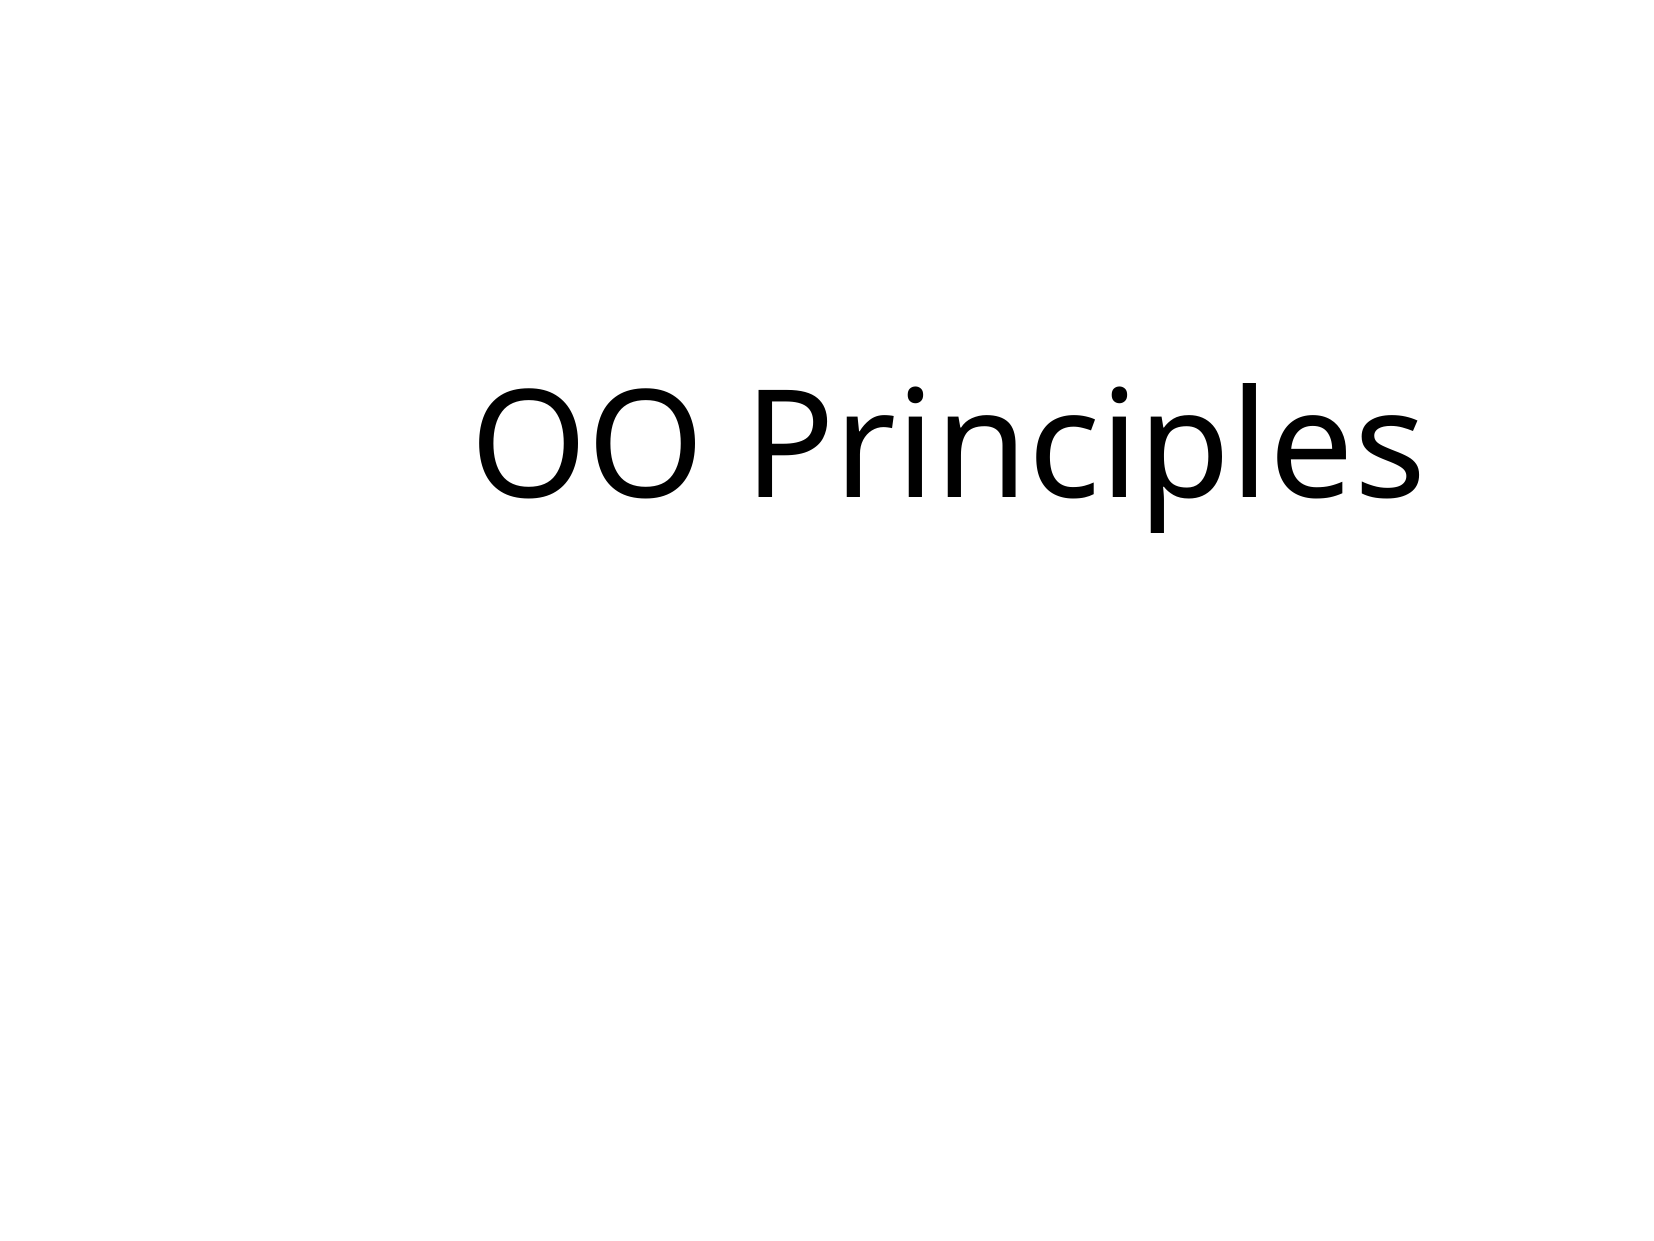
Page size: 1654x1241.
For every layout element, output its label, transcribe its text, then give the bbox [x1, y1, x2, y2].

text_box OO Principles [456, 330, 1179, 483]
